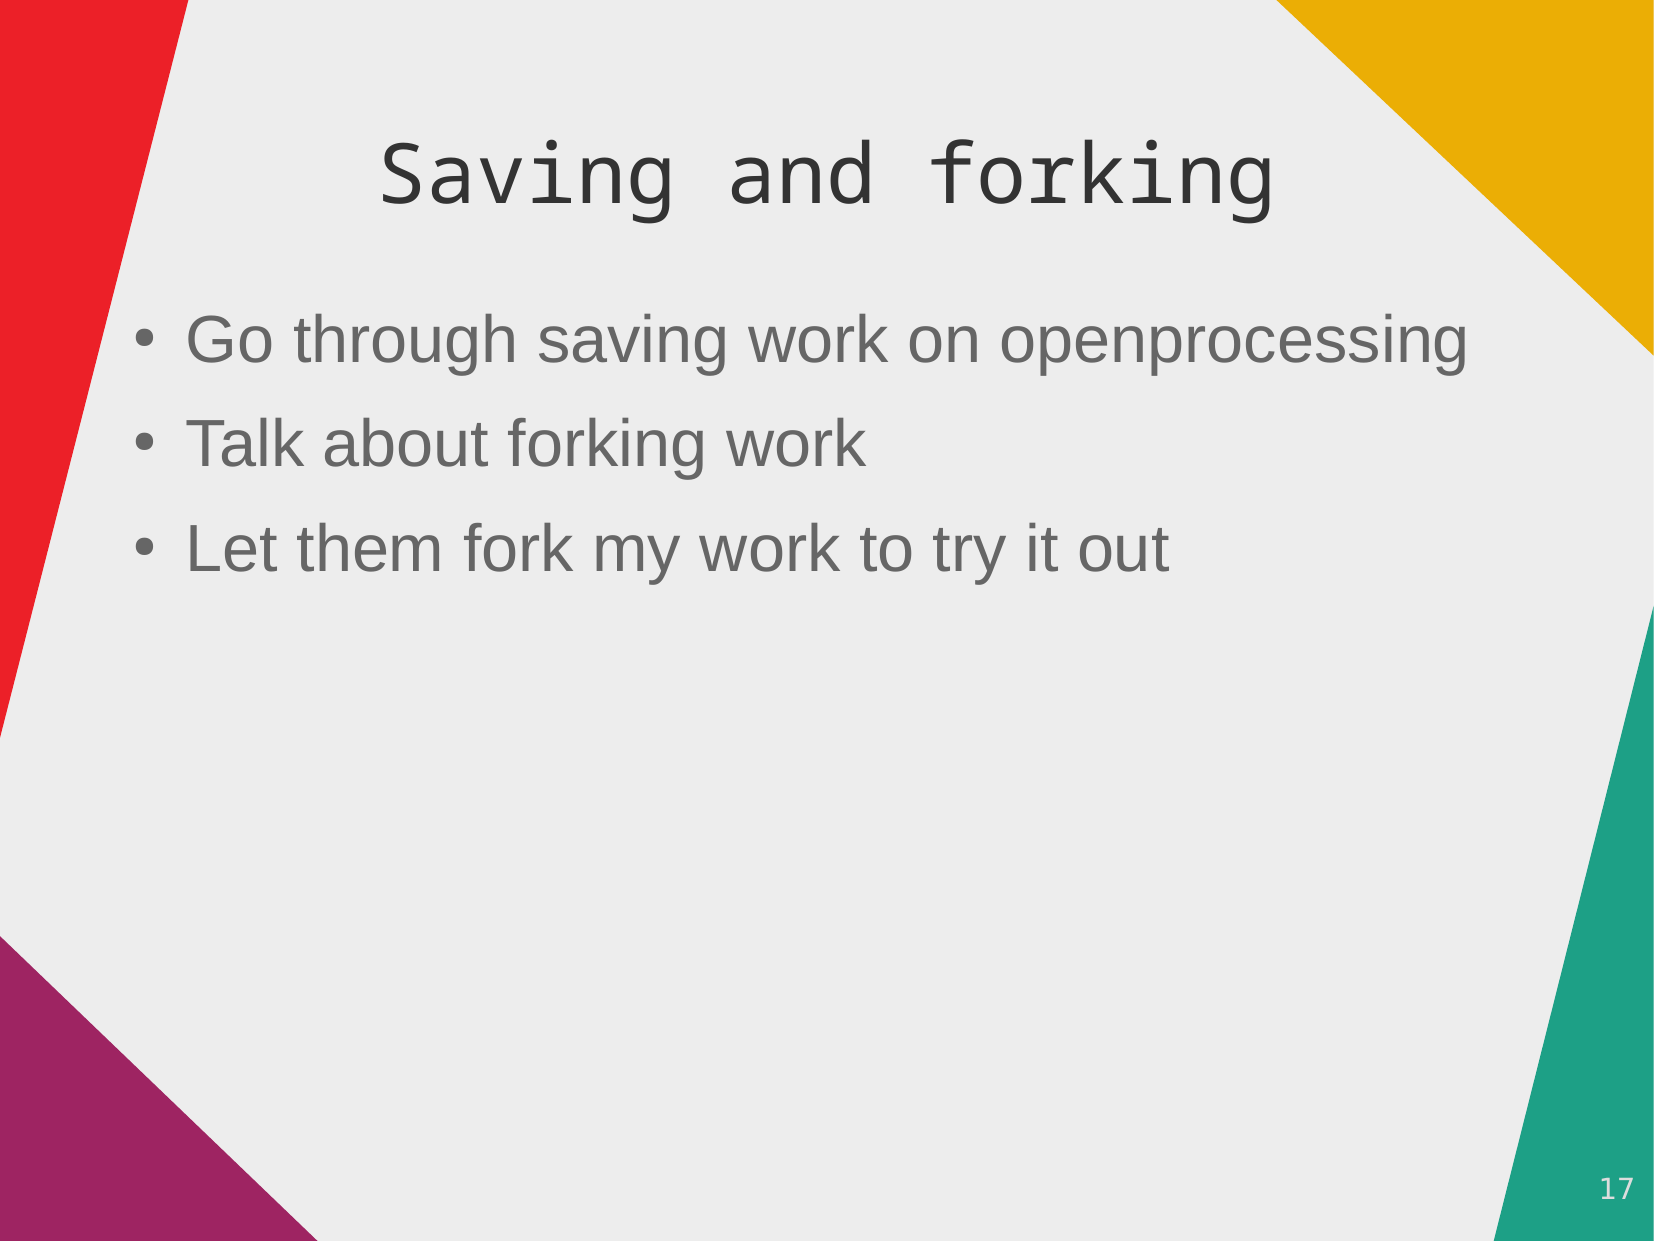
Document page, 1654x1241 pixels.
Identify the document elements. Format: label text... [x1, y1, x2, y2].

title Saving and forking [114, 73, 1539, 271]
list Go through saving work on openprocessing Talk about forking work Let them fork my work to try it out [114, 302, 1539, 1033]
